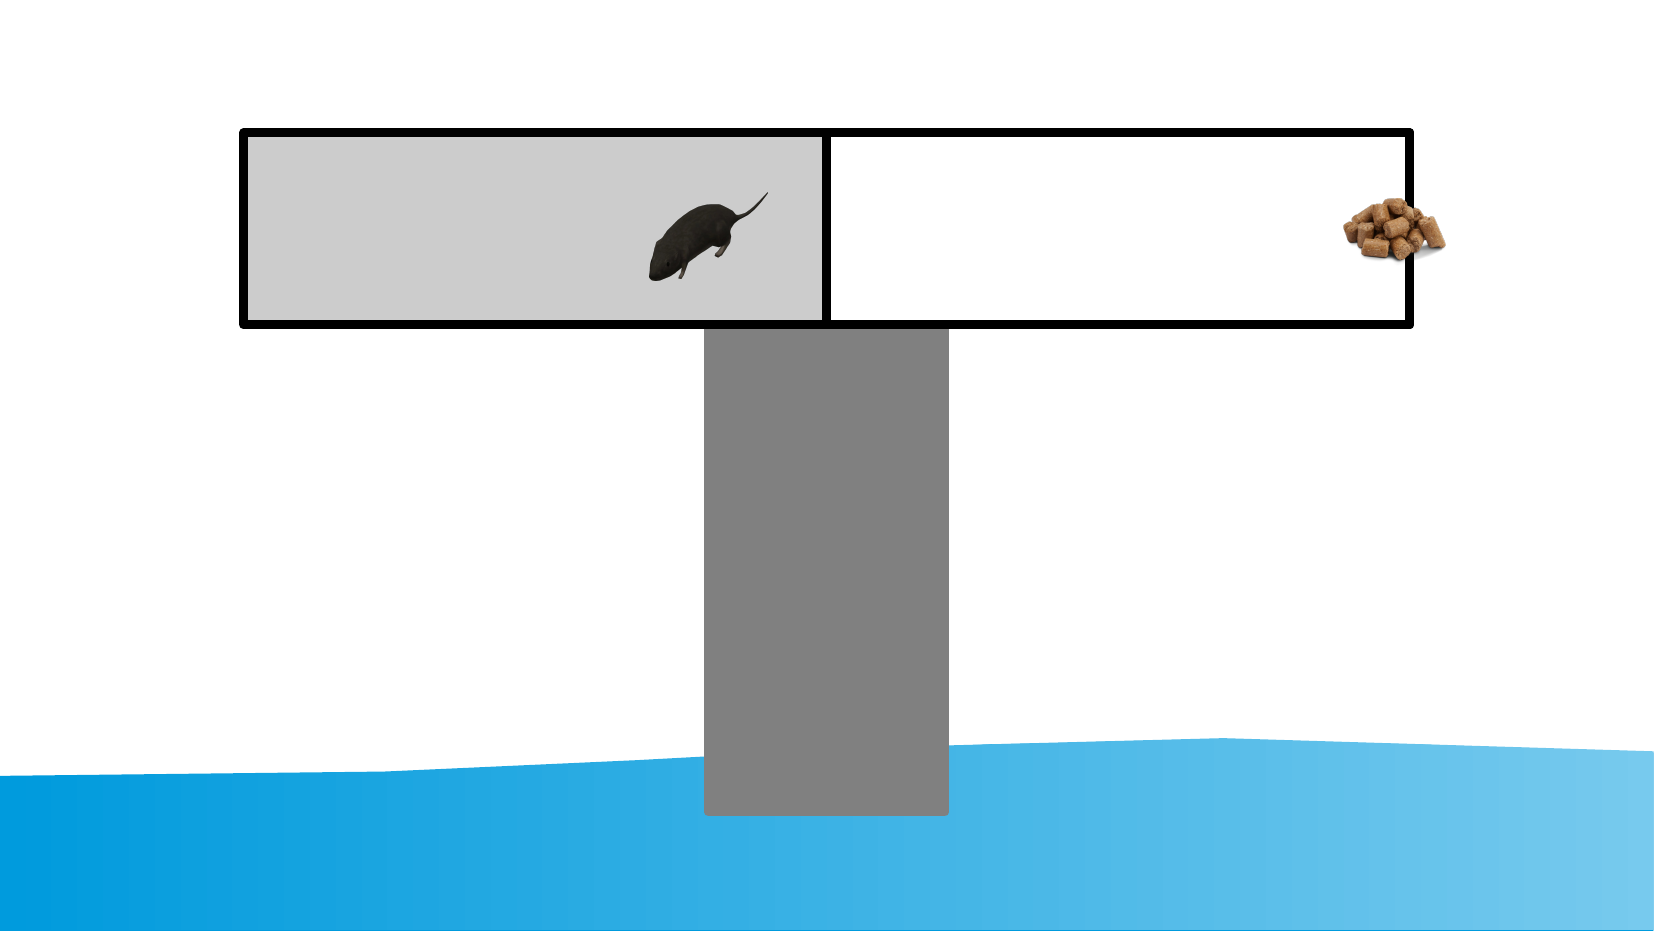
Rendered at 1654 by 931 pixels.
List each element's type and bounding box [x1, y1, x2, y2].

picture [649, 192, 768, 281]
text_box [243, 132, 1410, 813]
picture [1343, 141, 1447, 266]
